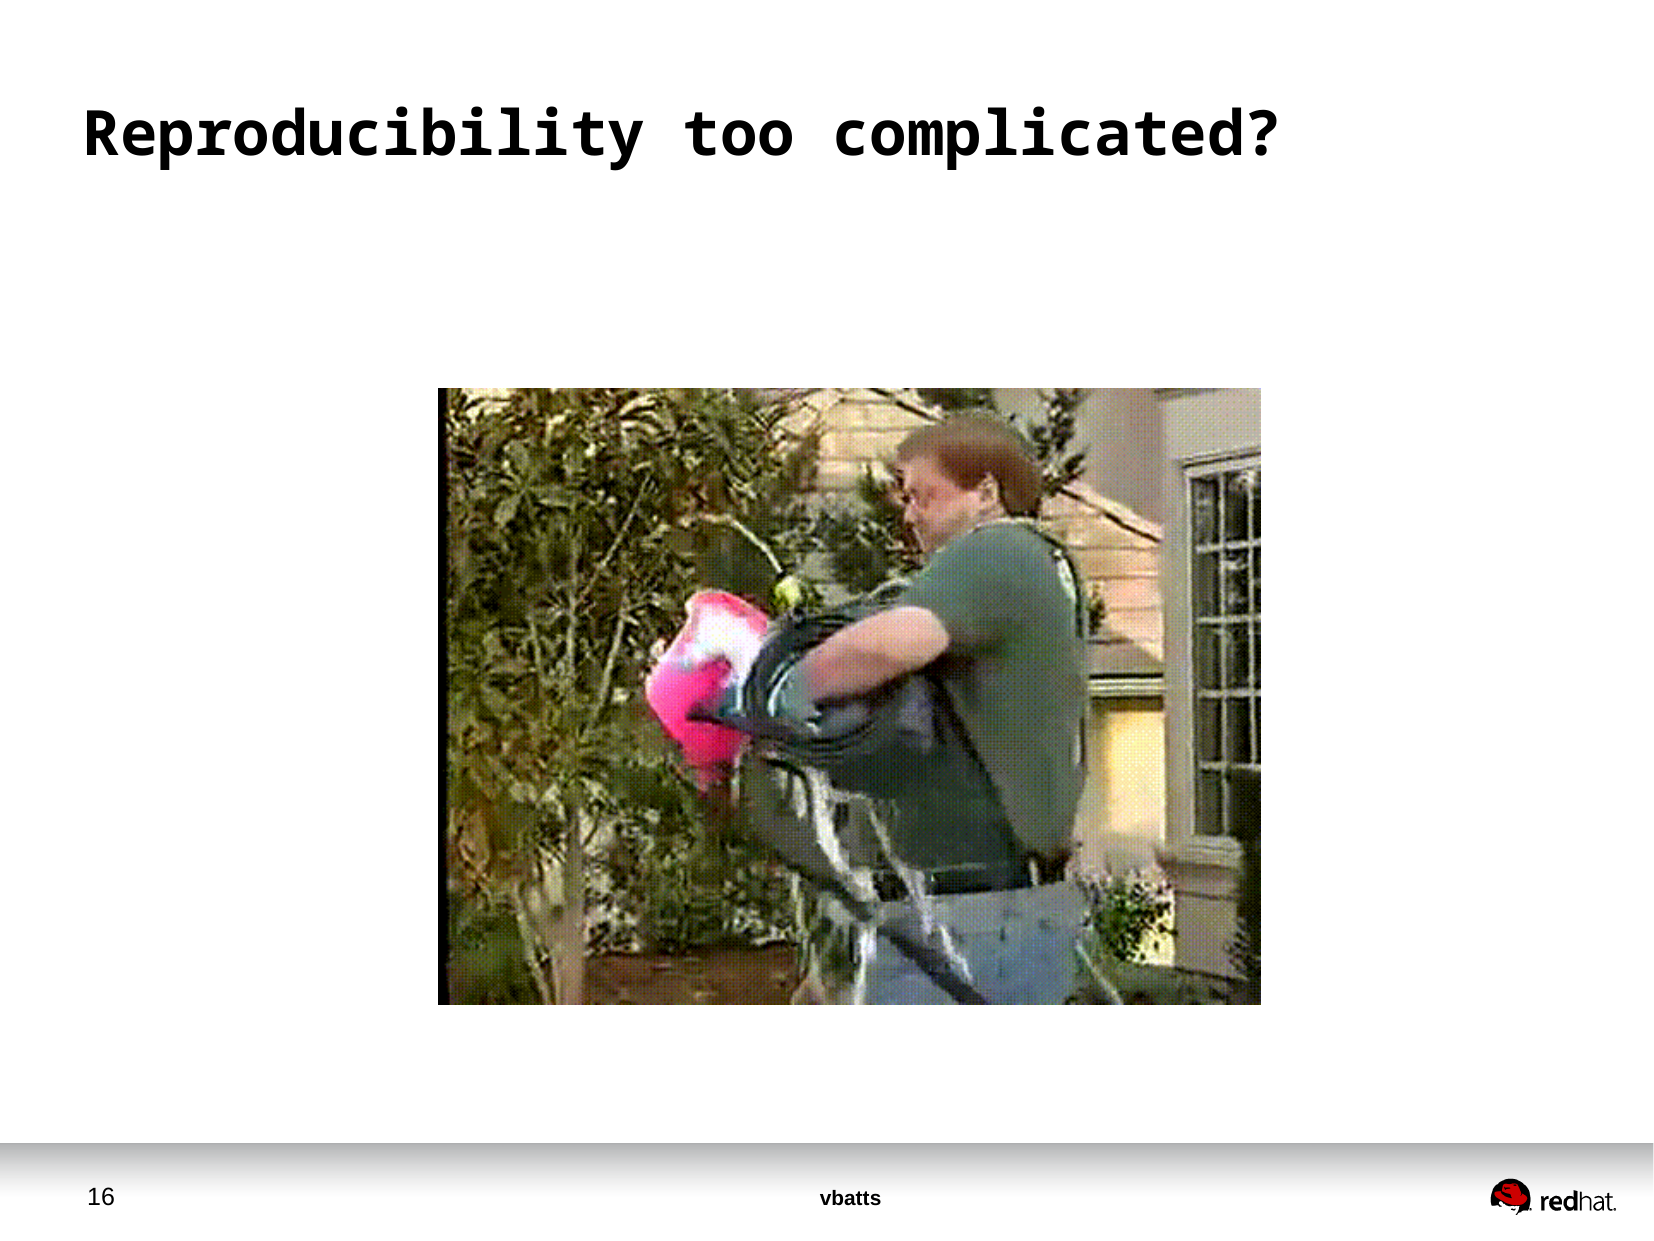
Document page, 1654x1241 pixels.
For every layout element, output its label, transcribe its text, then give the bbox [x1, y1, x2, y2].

title Reproducibility too complicated? [82, 37, 1571, 226]
picture [438, 388, 1261, 1006]
picture [0, 1143, 1654, 1241]
